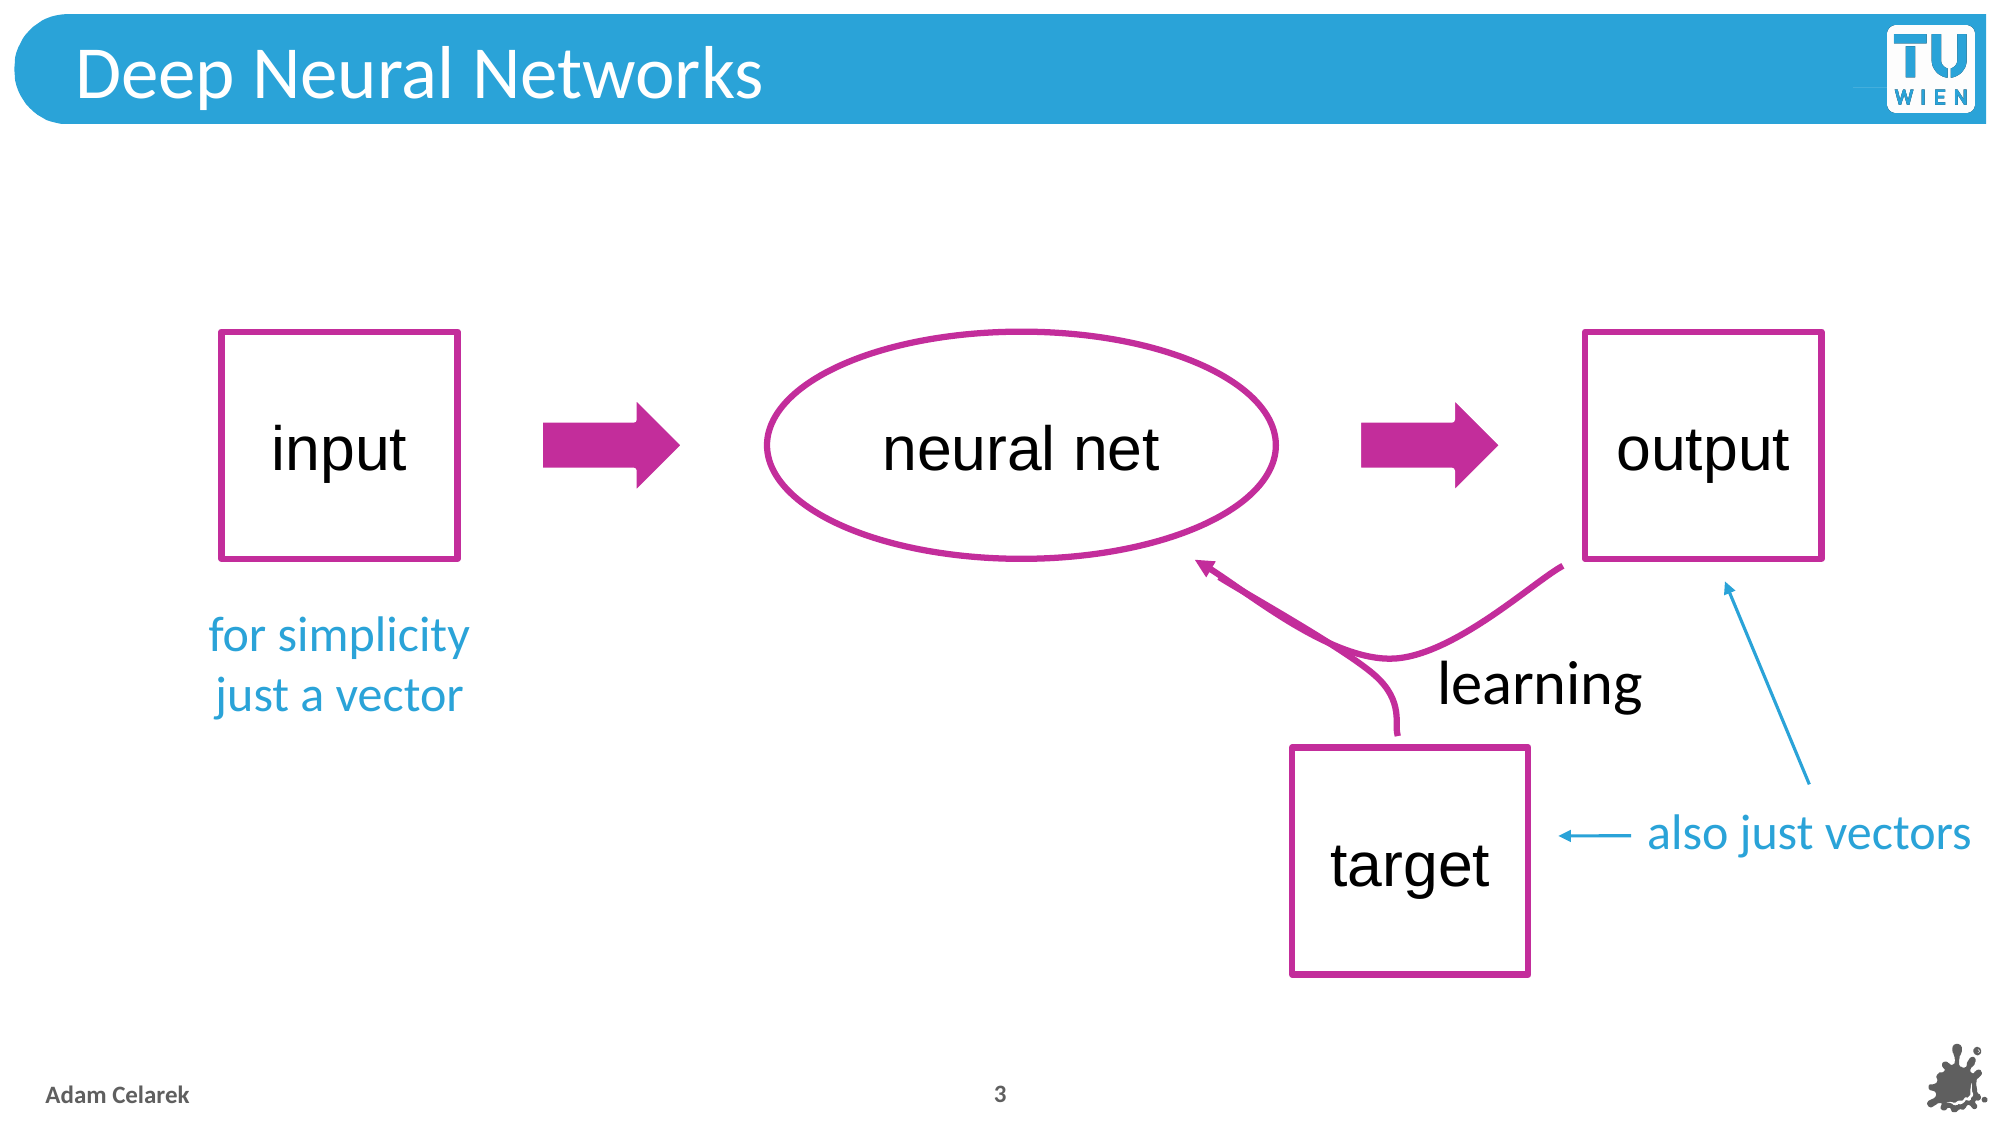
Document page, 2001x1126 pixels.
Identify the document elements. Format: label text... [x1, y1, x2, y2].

text_box output [1585, 331, 1822, 559]
footer Adam Celarek [25, 1068, 837, 1118]
text_box also just vectors [1631, 784, 1988, 887]
text_box [1358, 394, 1504, 497]
slide_number <number> [882, 1067, 1119, 1118]
text_box target [1292, 747, 1529, 975]
text_box input [221, 331, 458, 559]
picture [1887, 25, 1975, 113]
text_box for simplicity just a vector [161, 586, 518, 785]
title Deep Neural Networks [55, 6, 1854, 132]
text_box neural net [767, 331, 1276, 559]
text_box learning [1422, 626, 1754, 726]
text_box [539, 394, 685, 497]
